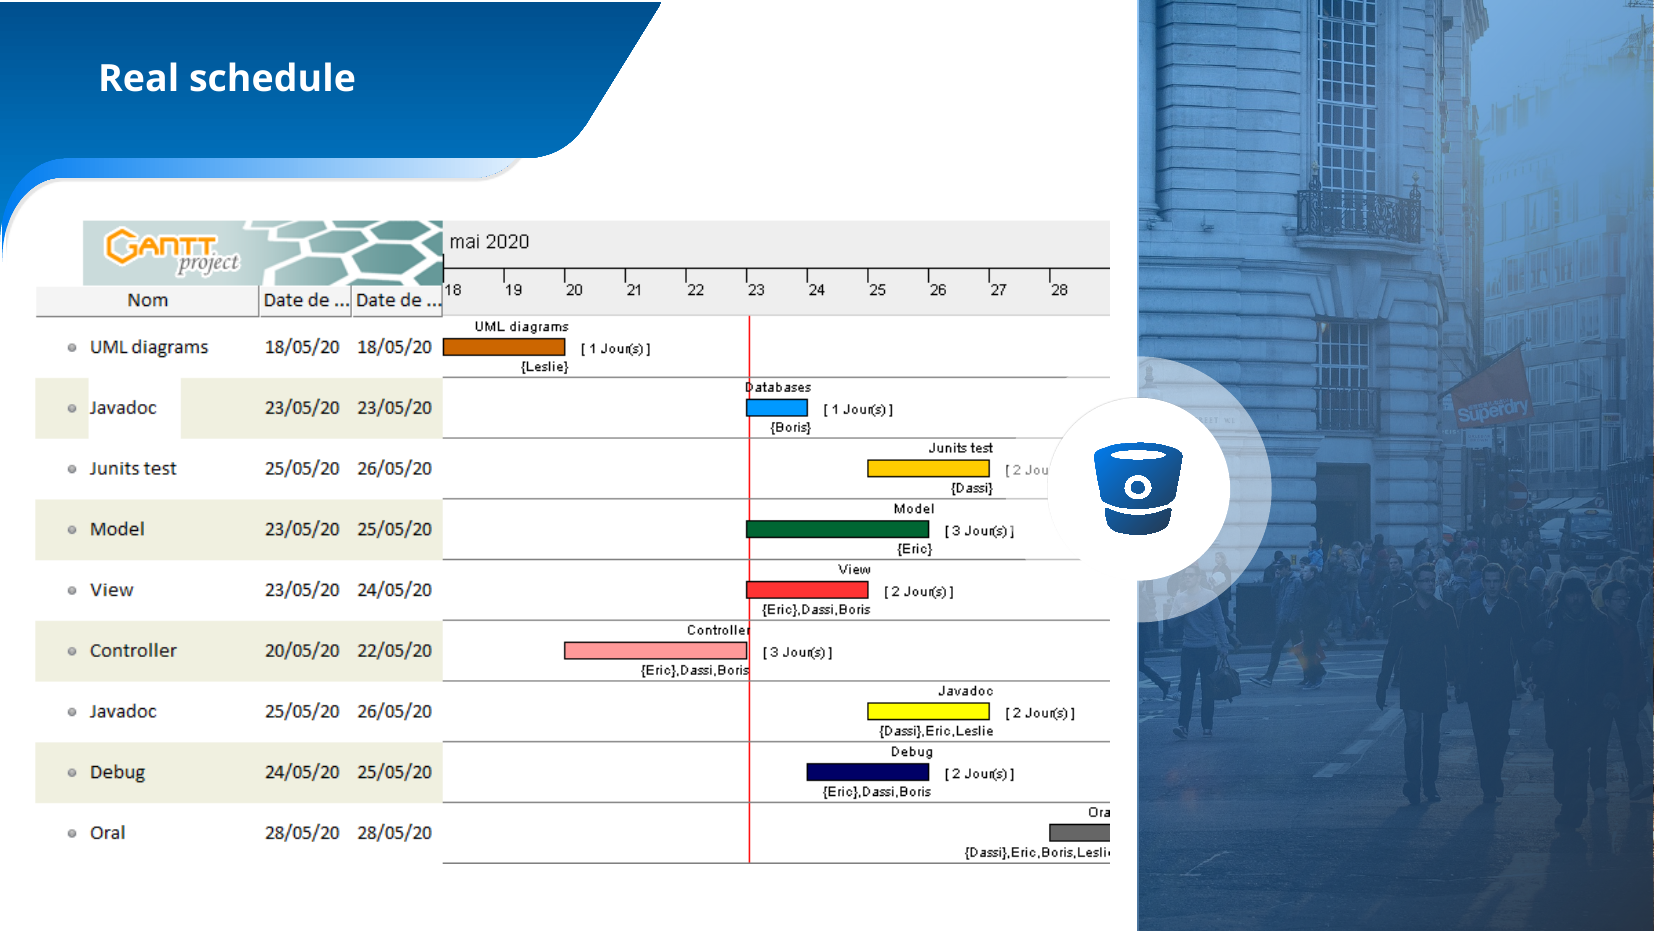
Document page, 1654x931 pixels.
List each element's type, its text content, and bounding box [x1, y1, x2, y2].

text_box [1005, 0, 1654, 931]
picture [35, 212, 1110, 864]
text_box Real schedule [83, 46, 372, 107]
text_box [0, 2, 662, 263]
